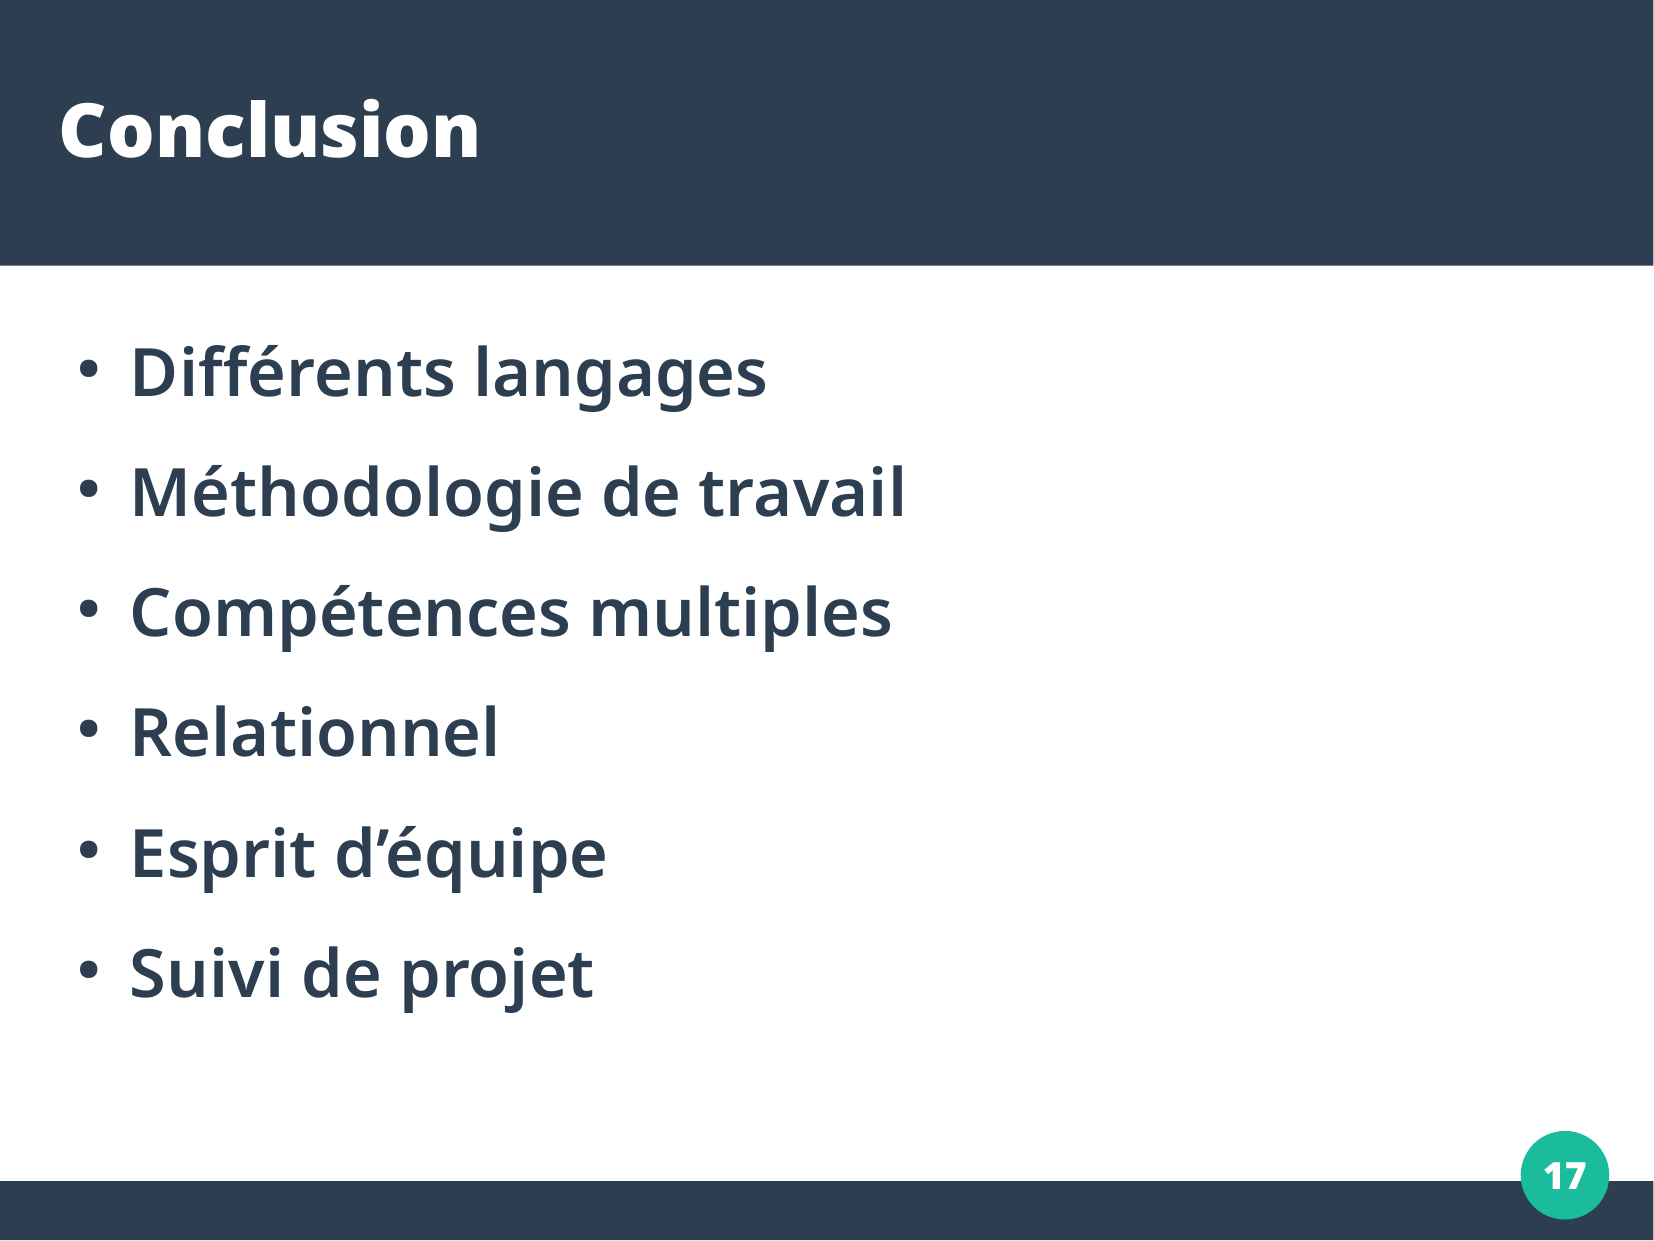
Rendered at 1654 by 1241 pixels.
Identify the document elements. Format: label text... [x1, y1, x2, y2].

list Différents langages Méthodologie de travail Compétences multiples Relationnel Esprit d’équipe Suivi de projet [59, 324, 1595, 1152]
title Conclusion [59, 49, 1595, 207]
